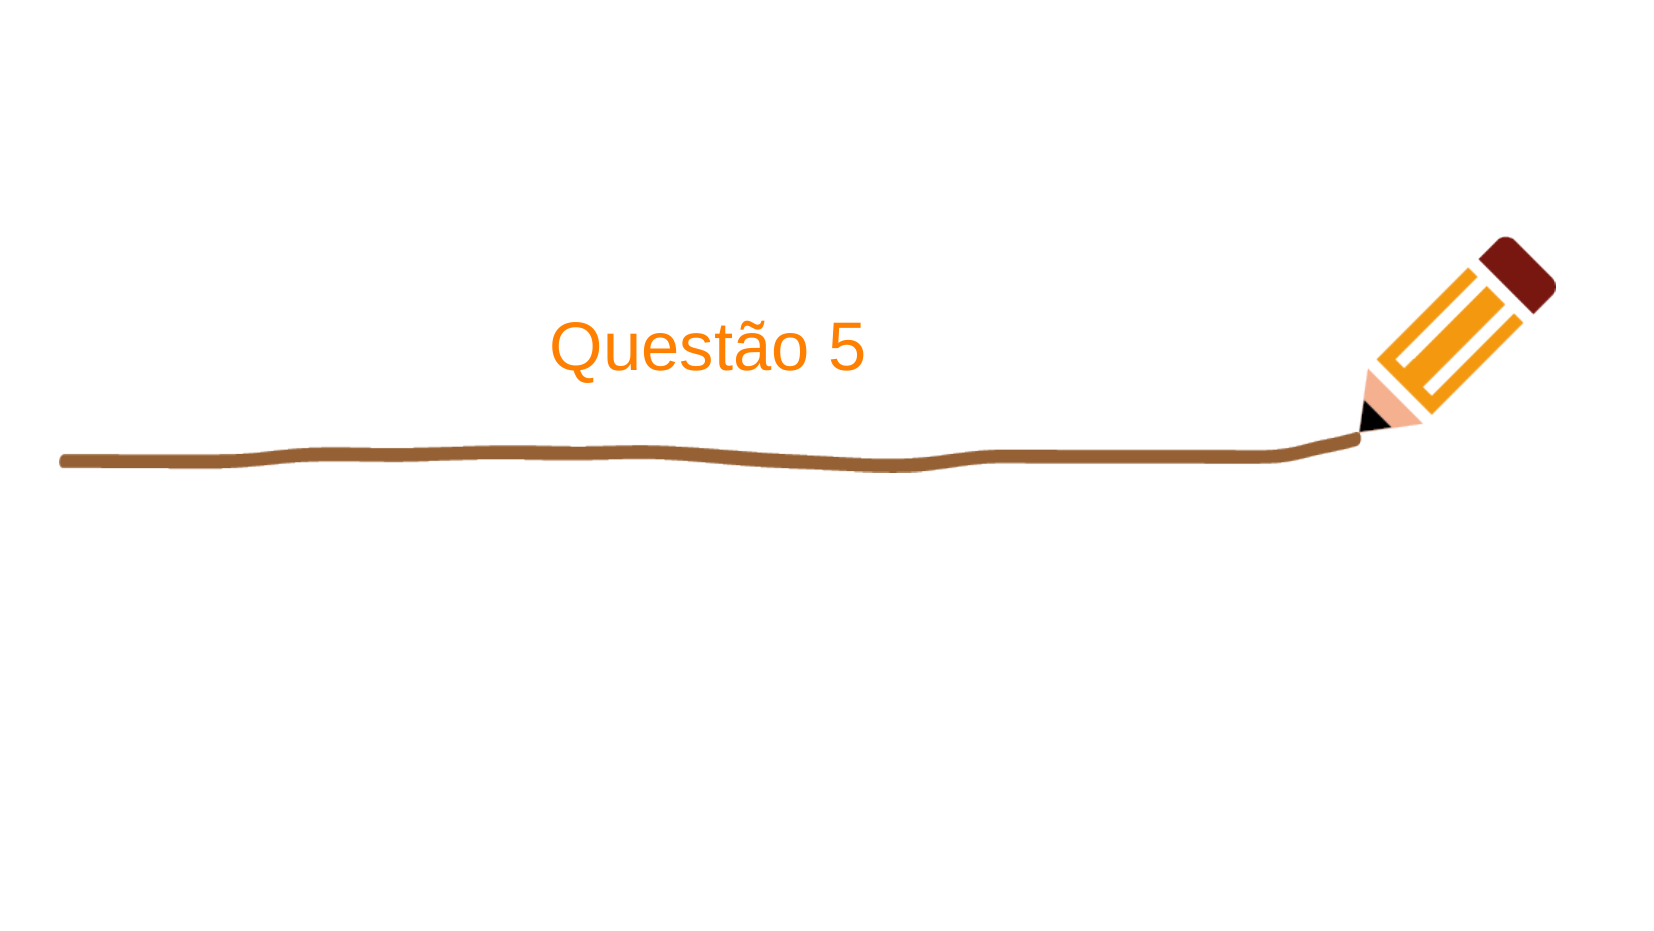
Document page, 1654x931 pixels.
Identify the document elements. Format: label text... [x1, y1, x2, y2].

title Questão 5 [88, 265, 1329, 429]
picture [59, 236, 1556, 473]
